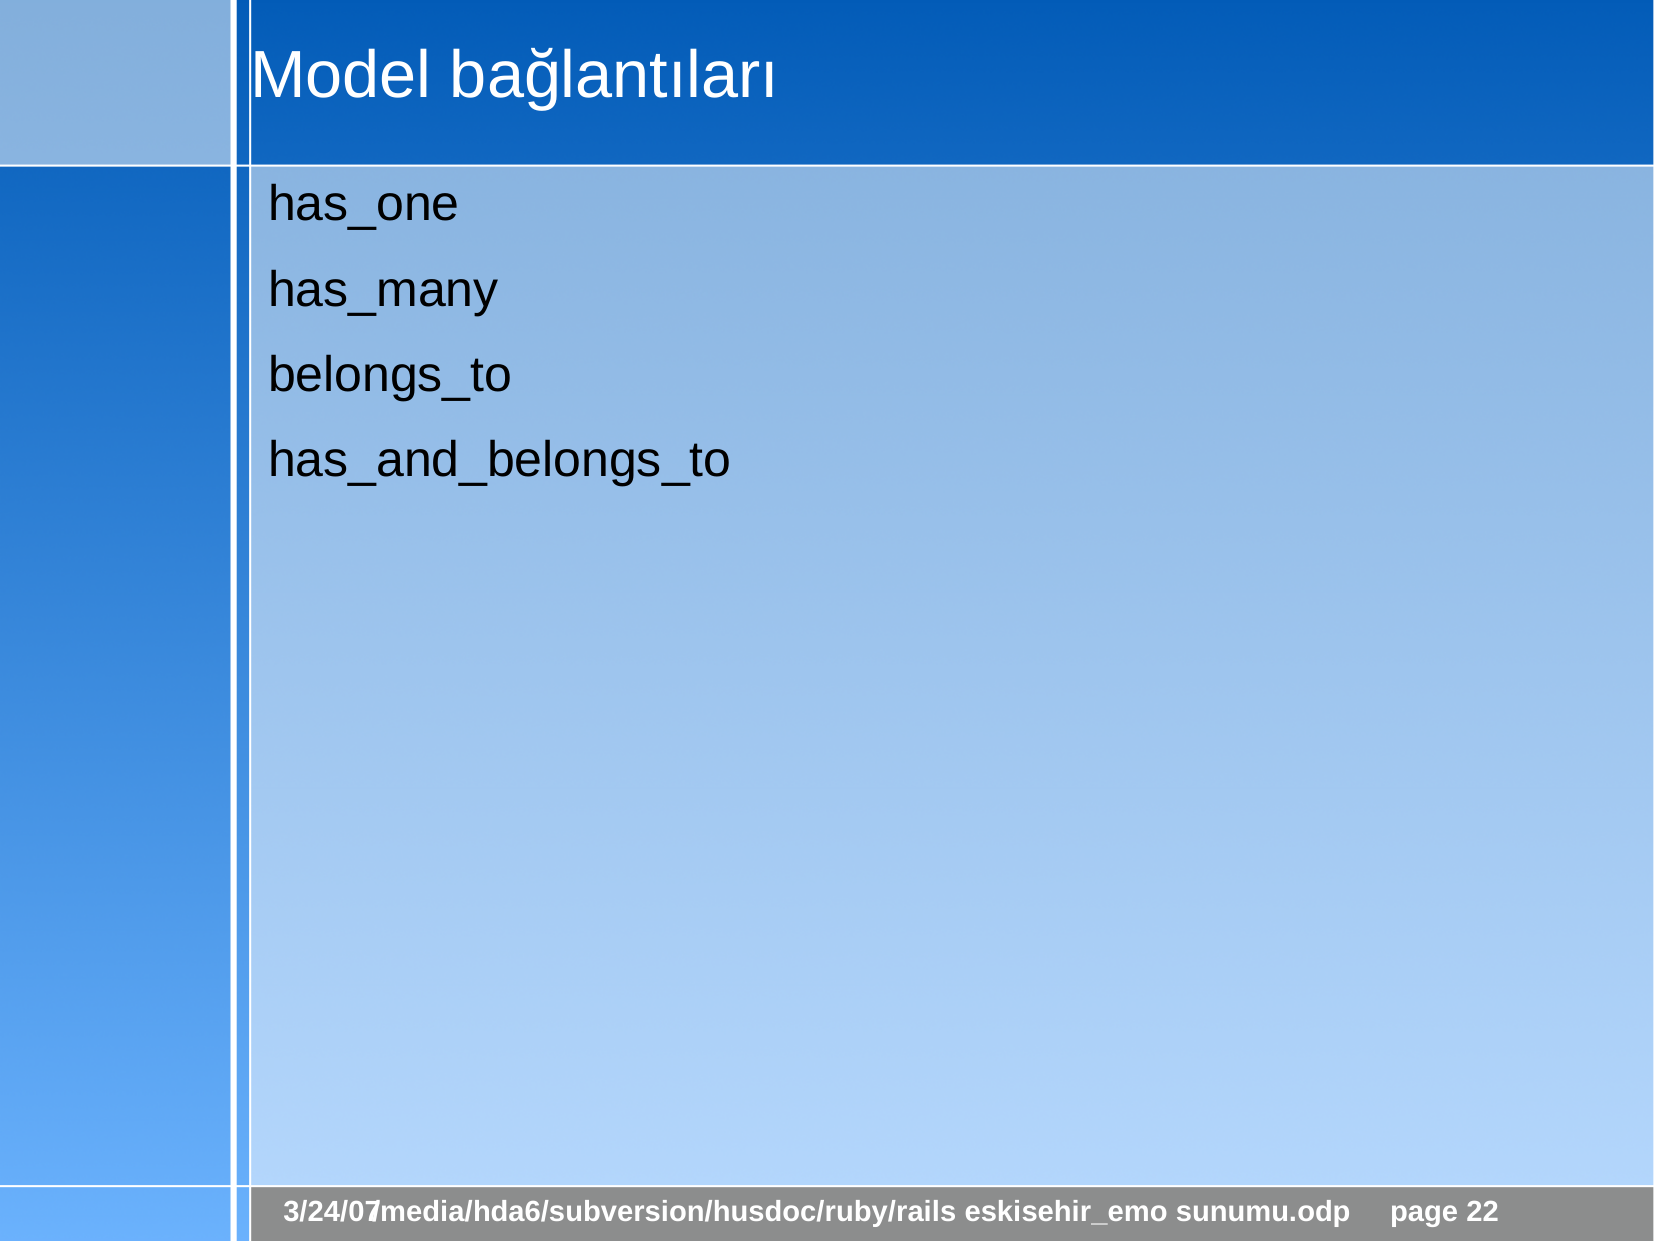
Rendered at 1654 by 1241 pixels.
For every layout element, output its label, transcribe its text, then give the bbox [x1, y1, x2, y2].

picture [0, 0, 1654, 1241]
title Model bağlantıları [250, 11, 1477, 137]
list has_one has_many belongs_to has_and_belongs_to [250, 175, 1477, 1051]
